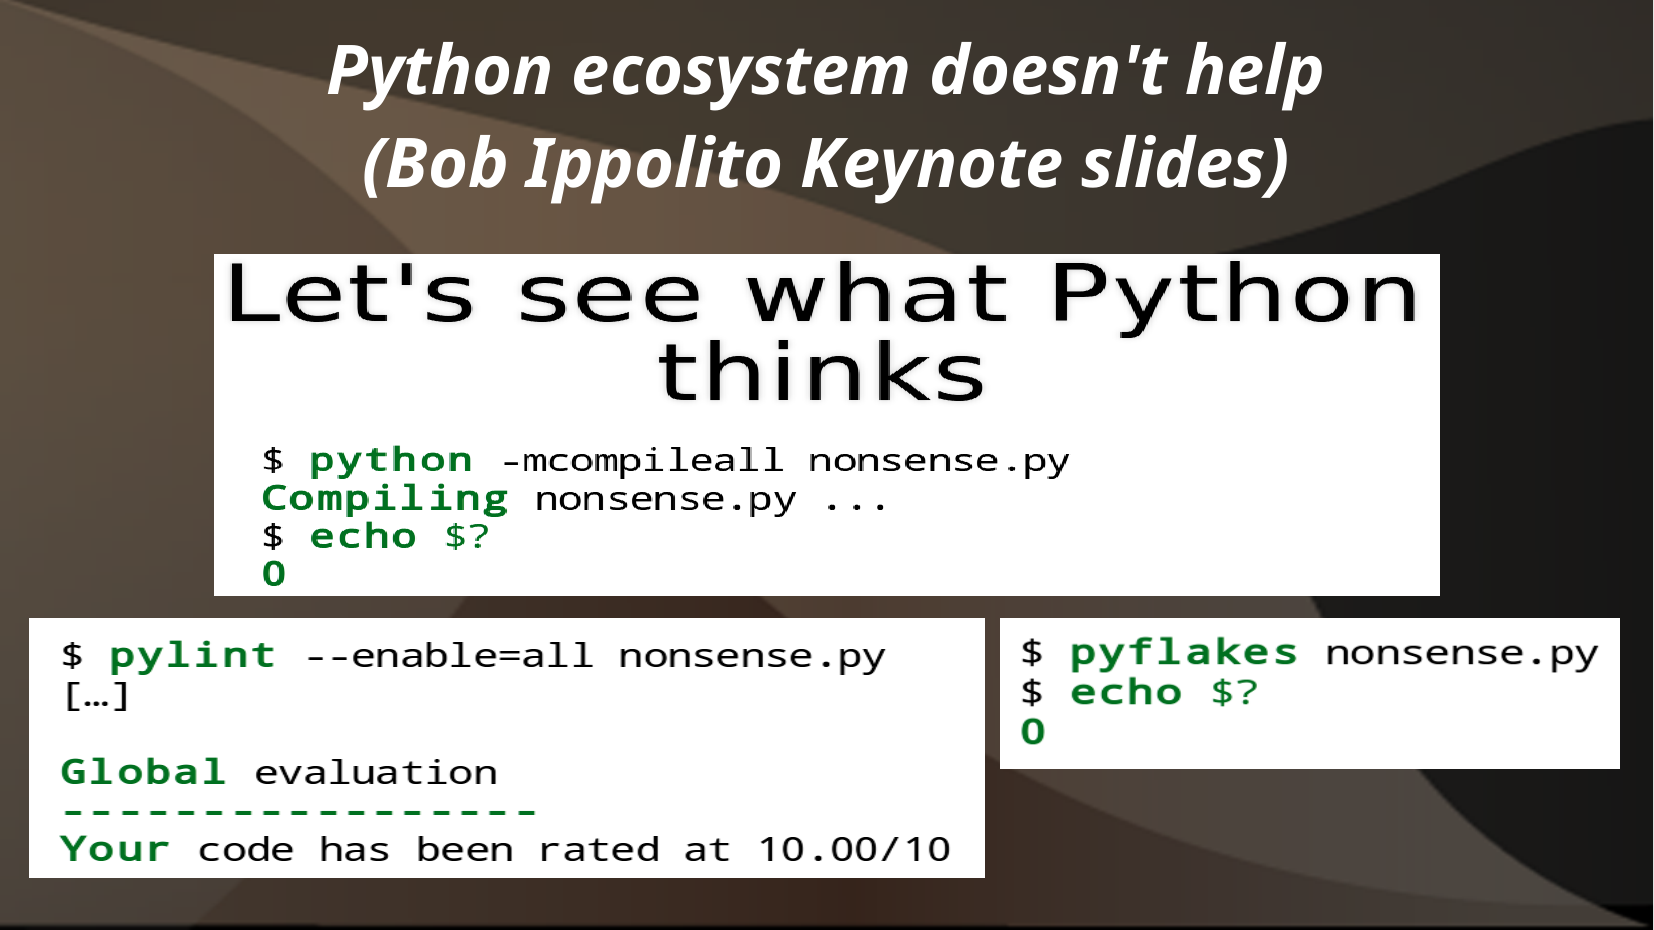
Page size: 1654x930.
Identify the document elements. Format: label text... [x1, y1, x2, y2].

picture [0, 0, 1654, 930]
title Python ecosystem doesn't help (Bob Ippolito Keynote slides) [82, 36, 1571, 193]
